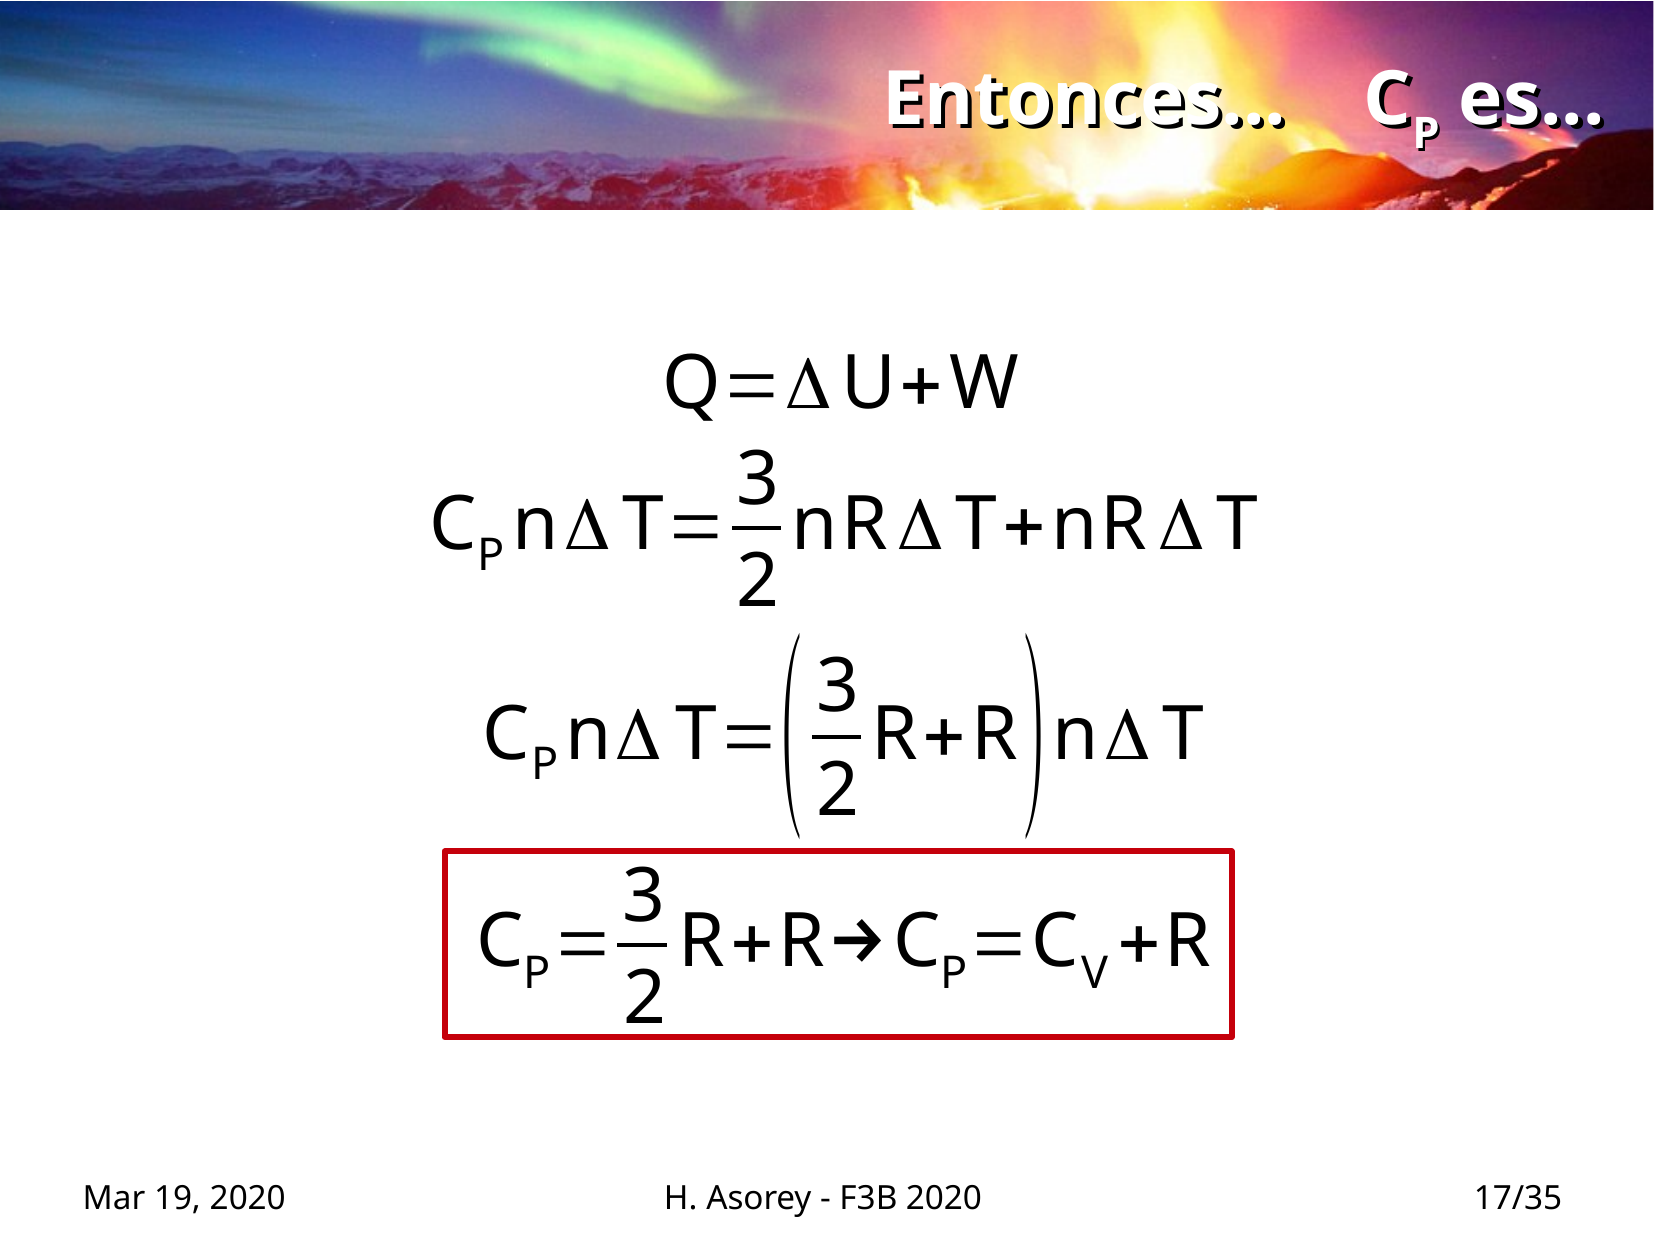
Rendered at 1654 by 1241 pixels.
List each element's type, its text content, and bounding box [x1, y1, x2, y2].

title Entonces... CP es... [45, 15, 1606, 191]
chart [423, 335, 1265, 1043]
picture [0, 1, 1654, 210]
